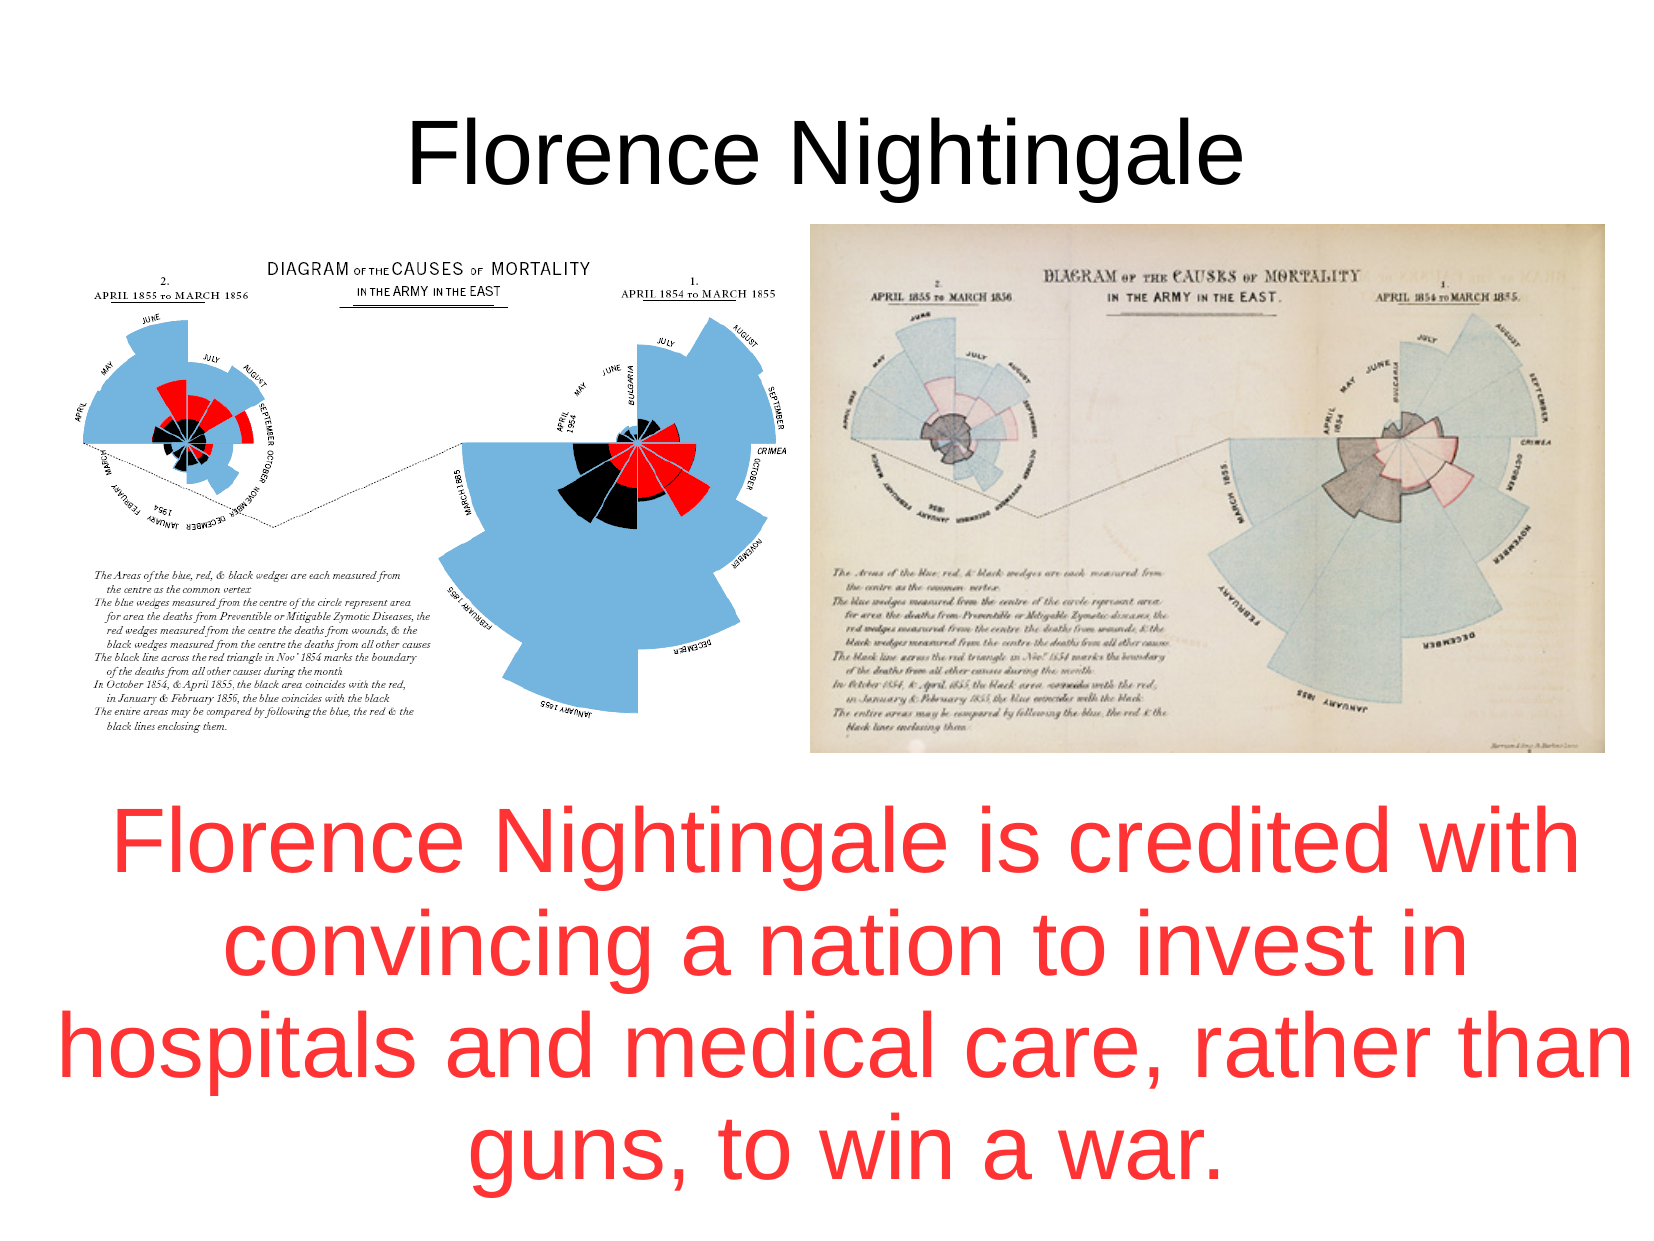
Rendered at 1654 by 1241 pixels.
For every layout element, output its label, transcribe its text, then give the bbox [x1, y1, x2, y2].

picture [75, 243, 788, 736]
picture [810, 224, 1605, 753]
title Florence Nightingale is credited with convincing a nation to invest in hospitals and medical care, rather than guns, to win a war. [30, 788, 1654, 1201]
title Florence Nightingale [82, 49, 1571, 257]
